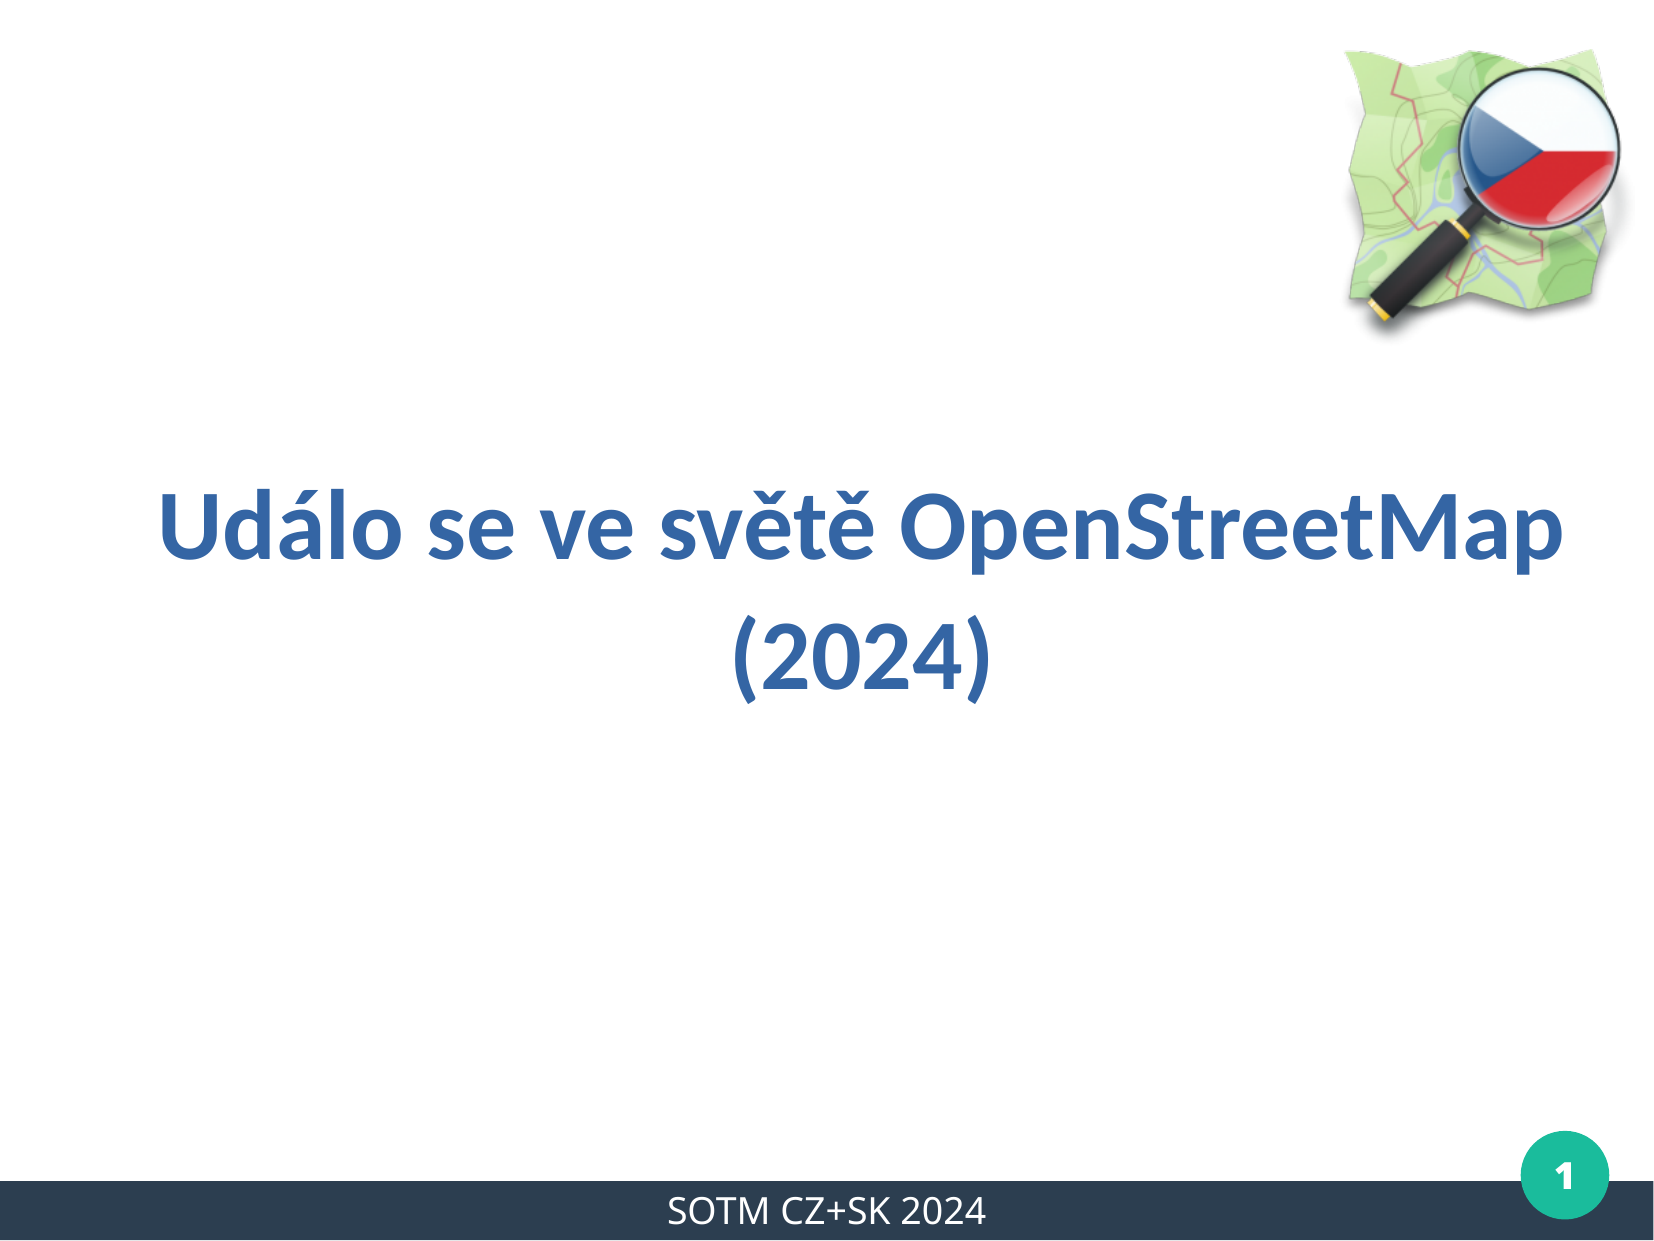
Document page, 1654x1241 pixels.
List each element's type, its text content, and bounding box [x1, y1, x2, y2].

list Událo se ve světě OpenStreetMap (2024) [59, 47, 1595, 1152]
picture [1595, 49, 1635, 350]
